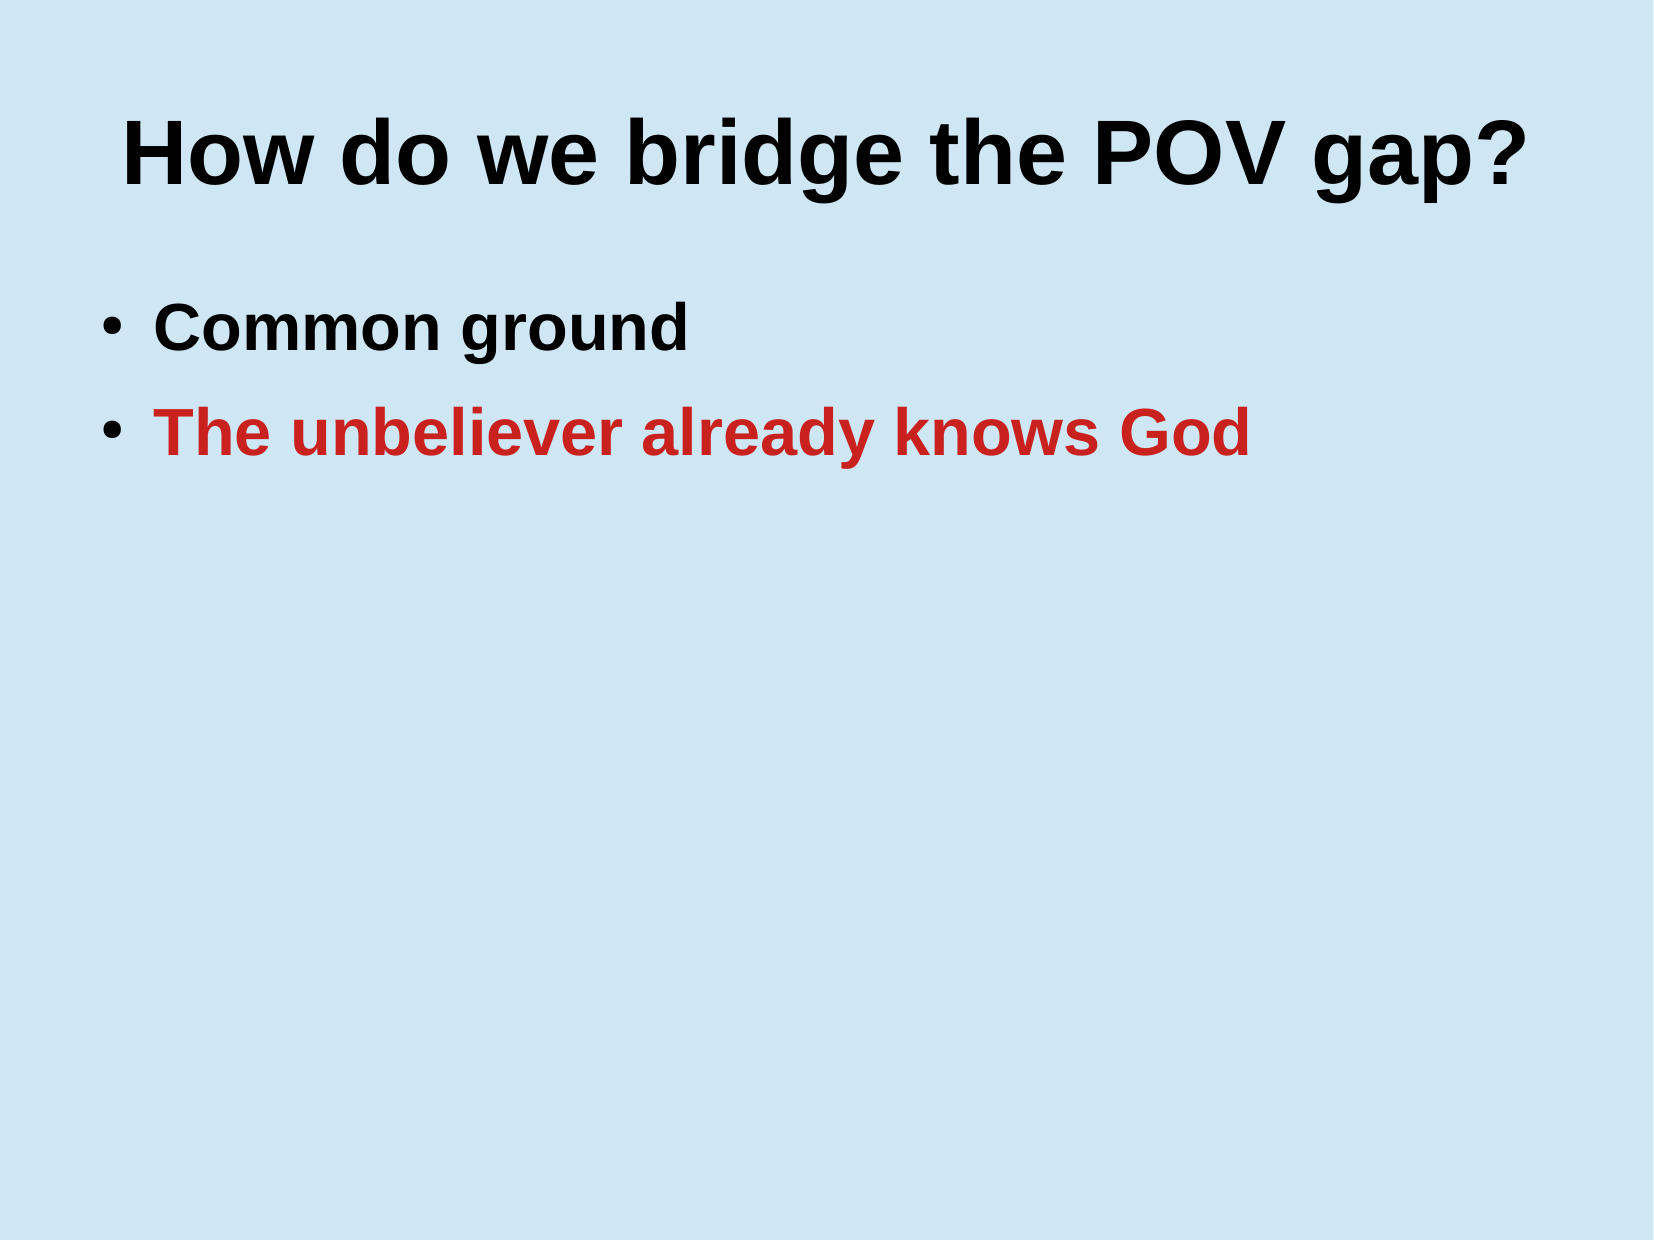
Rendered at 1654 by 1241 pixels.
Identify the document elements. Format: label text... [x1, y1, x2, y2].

list Common ground The unbeliever already knows God [82, 290, 1571, 1010]
title How do we bridge the POV gap? [29, 49, 1625, 257]
